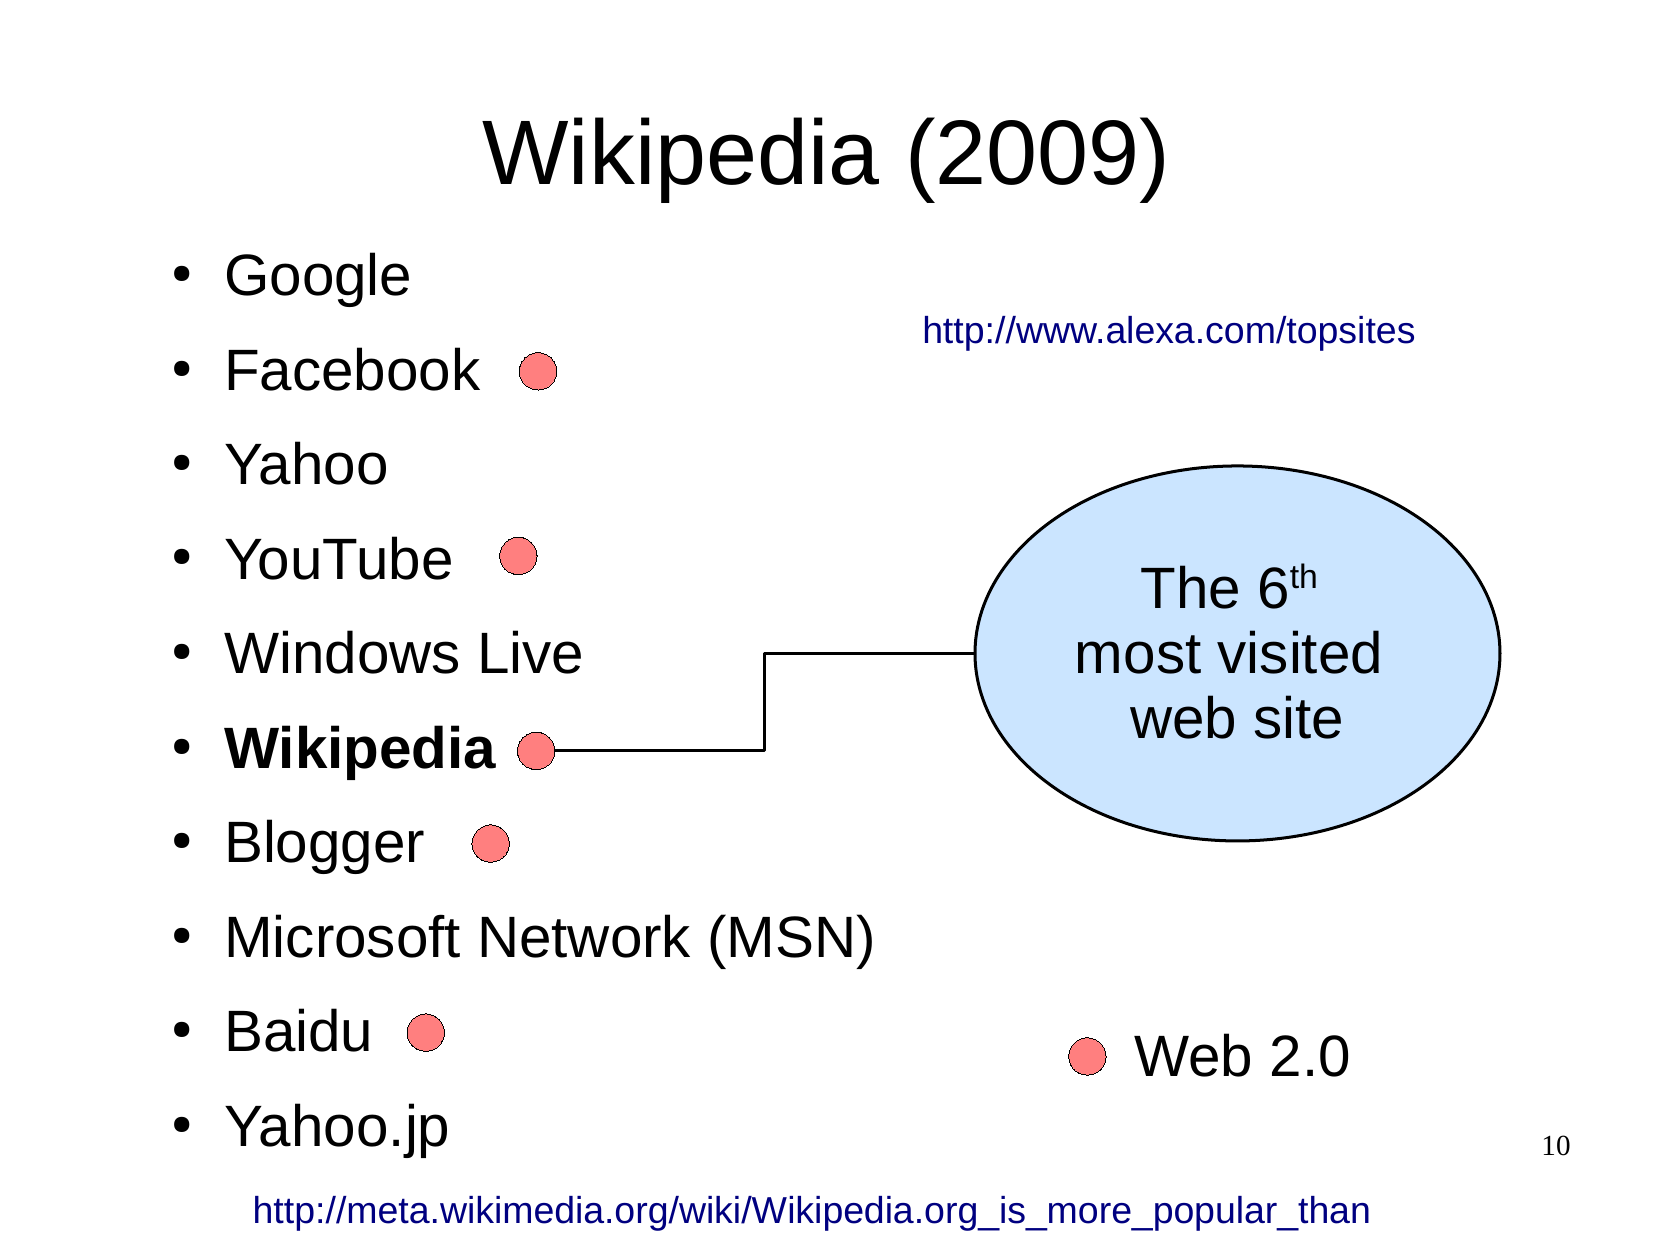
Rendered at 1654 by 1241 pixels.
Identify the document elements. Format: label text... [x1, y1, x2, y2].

text_box The 6th most visited web site [975, 465, 1501, 841]
text_box [517, 732, 555, 770]
list Google Facebook Yahoo YouTube Windows Live Wikipedia Blogger Microsoft Network (MSN) Baidu Yahoo.jp [153, 242, 1013, 1177]
title Wikipedia (2009) [82, 49, 1571, 257]
text_box [1068, 1037, 1092, 1076]
text_box [499, 537, 538, 575]
text_box http://meta.wikimedia.org/wiki/Wikipedia.org_is_more_popular_than... [237, 1182, 1417, 1241]
text_box [519, 352, 557, 391]
text_box http://www.alexa.com/topsites [907, 302, 1553, 360]
text_box [471, 824, 510, 863]
text_box [407, 1013, 445, 1052]
text_box Web 2.0 [1092, 1016, 1393, 1097]
